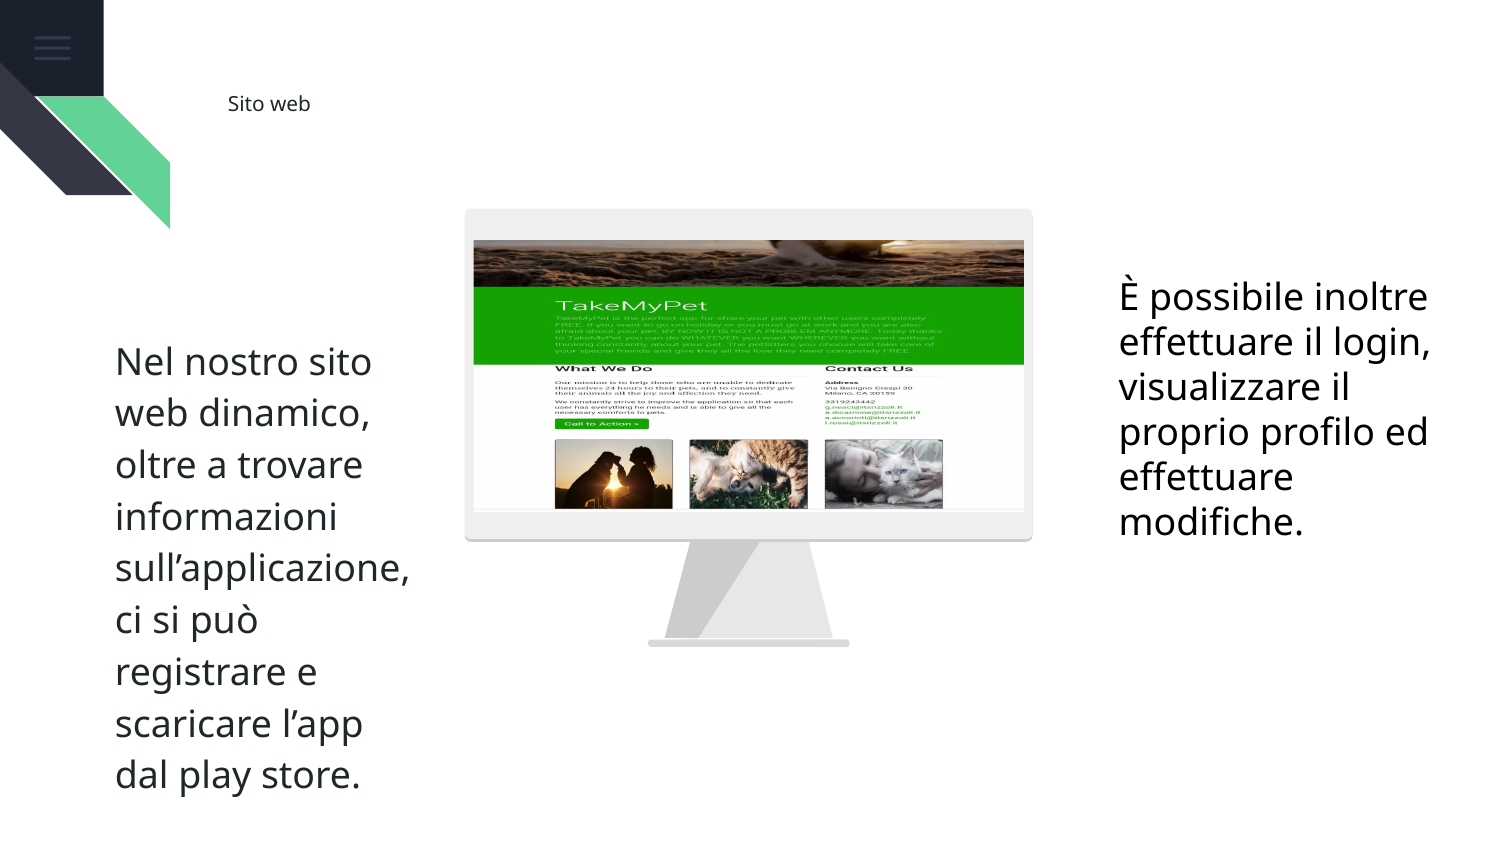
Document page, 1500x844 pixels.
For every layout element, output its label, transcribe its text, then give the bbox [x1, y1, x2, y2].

text_box [464, 208, 1033, 648]
picture [473, 240, 1024, 512]
title Nel nostro sito web dinamico, oltre a trovare informazioni sull’applicazione, ci si può registrare e scaricare l’app dal play store. [25, 315, 440, 702]
title Sito web [212, 75, 706, 160]
text_box È possibile inoltre effettuare il login, visualizzare il proprio profilo ed effettuare modifiche. [1103, 258, 1482, 586]
